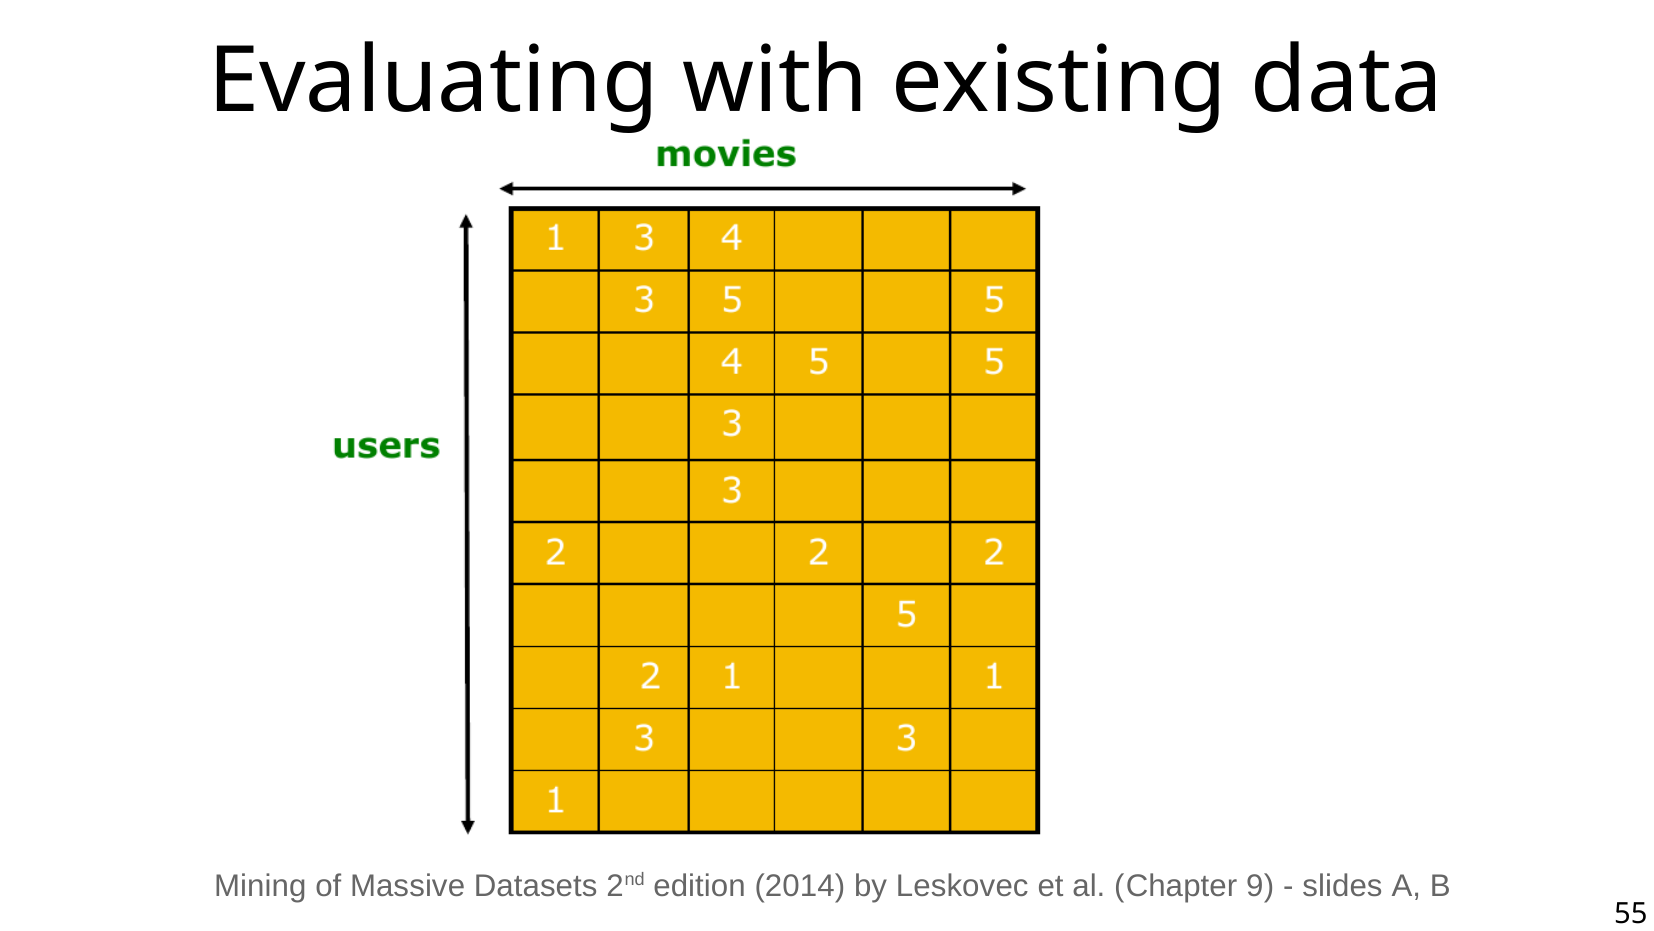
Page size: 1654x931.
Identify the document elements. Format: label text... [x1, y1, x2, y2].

picture [307, 137, 1084, 860]
title Evaluating with existing data [82, 1, 1571, 151]
text_box Mining of Massive Datasets 2nd edition (2014) by Leskovec et al. (Chapter 9) - slides A, B [81, 860, 1584, 919]
